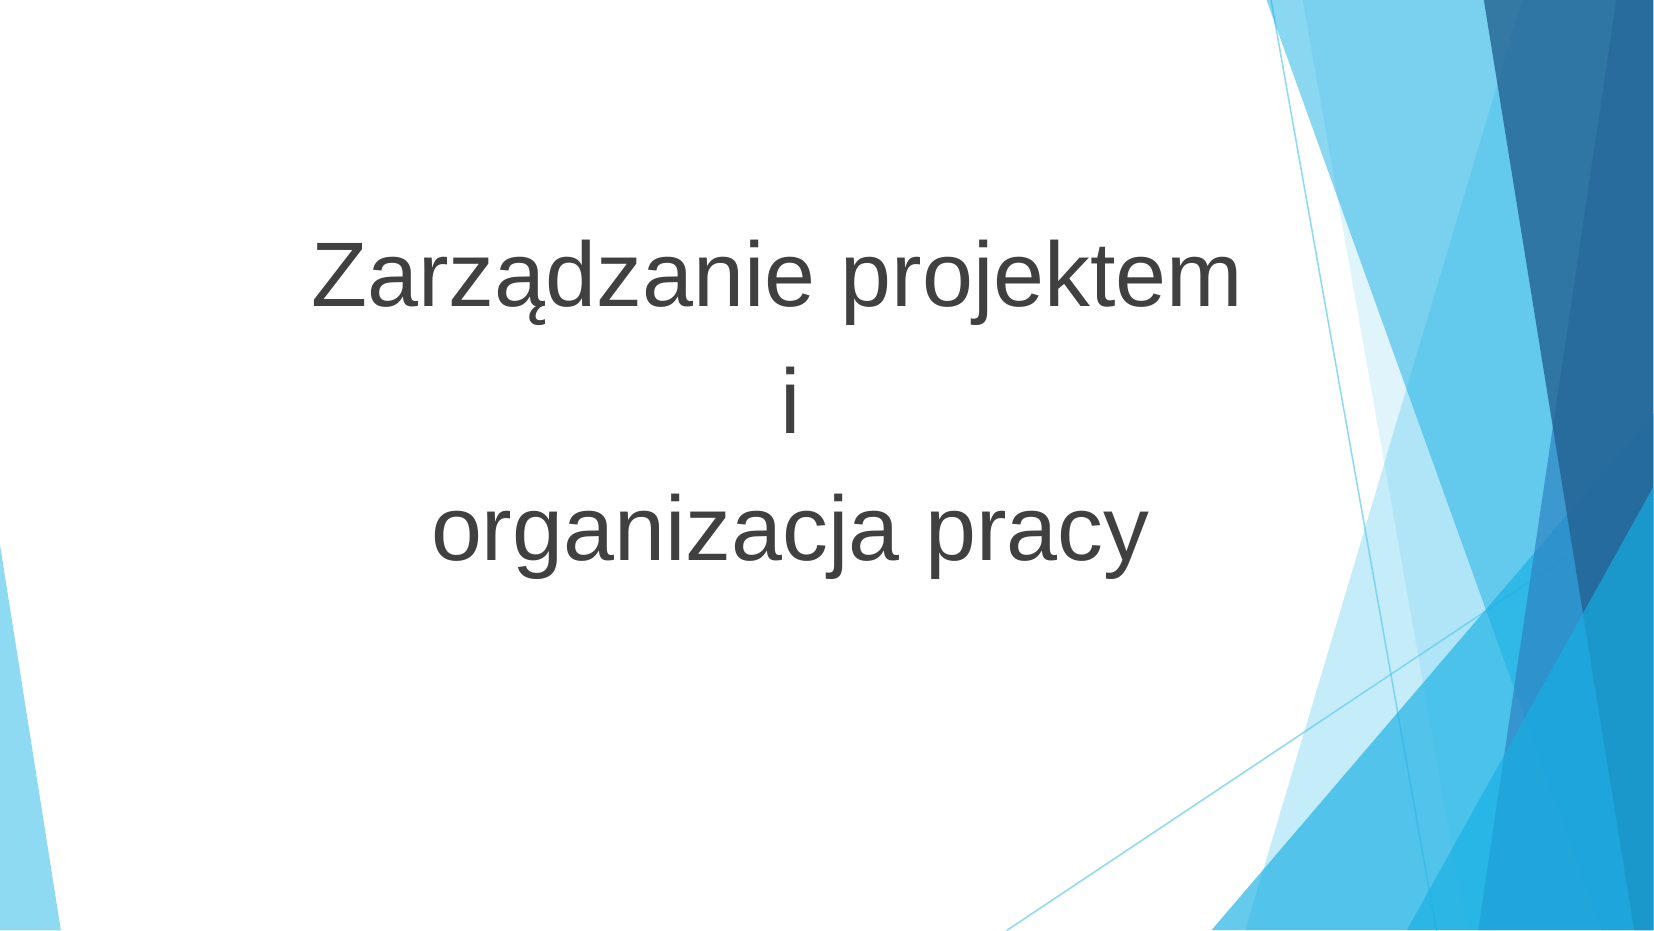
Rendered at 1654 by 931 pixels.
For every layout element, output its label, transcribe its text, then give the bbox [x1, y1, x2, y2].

subtitle Zarządzanie projektem i organizacja pracy [0, 36, 1489, 758]
